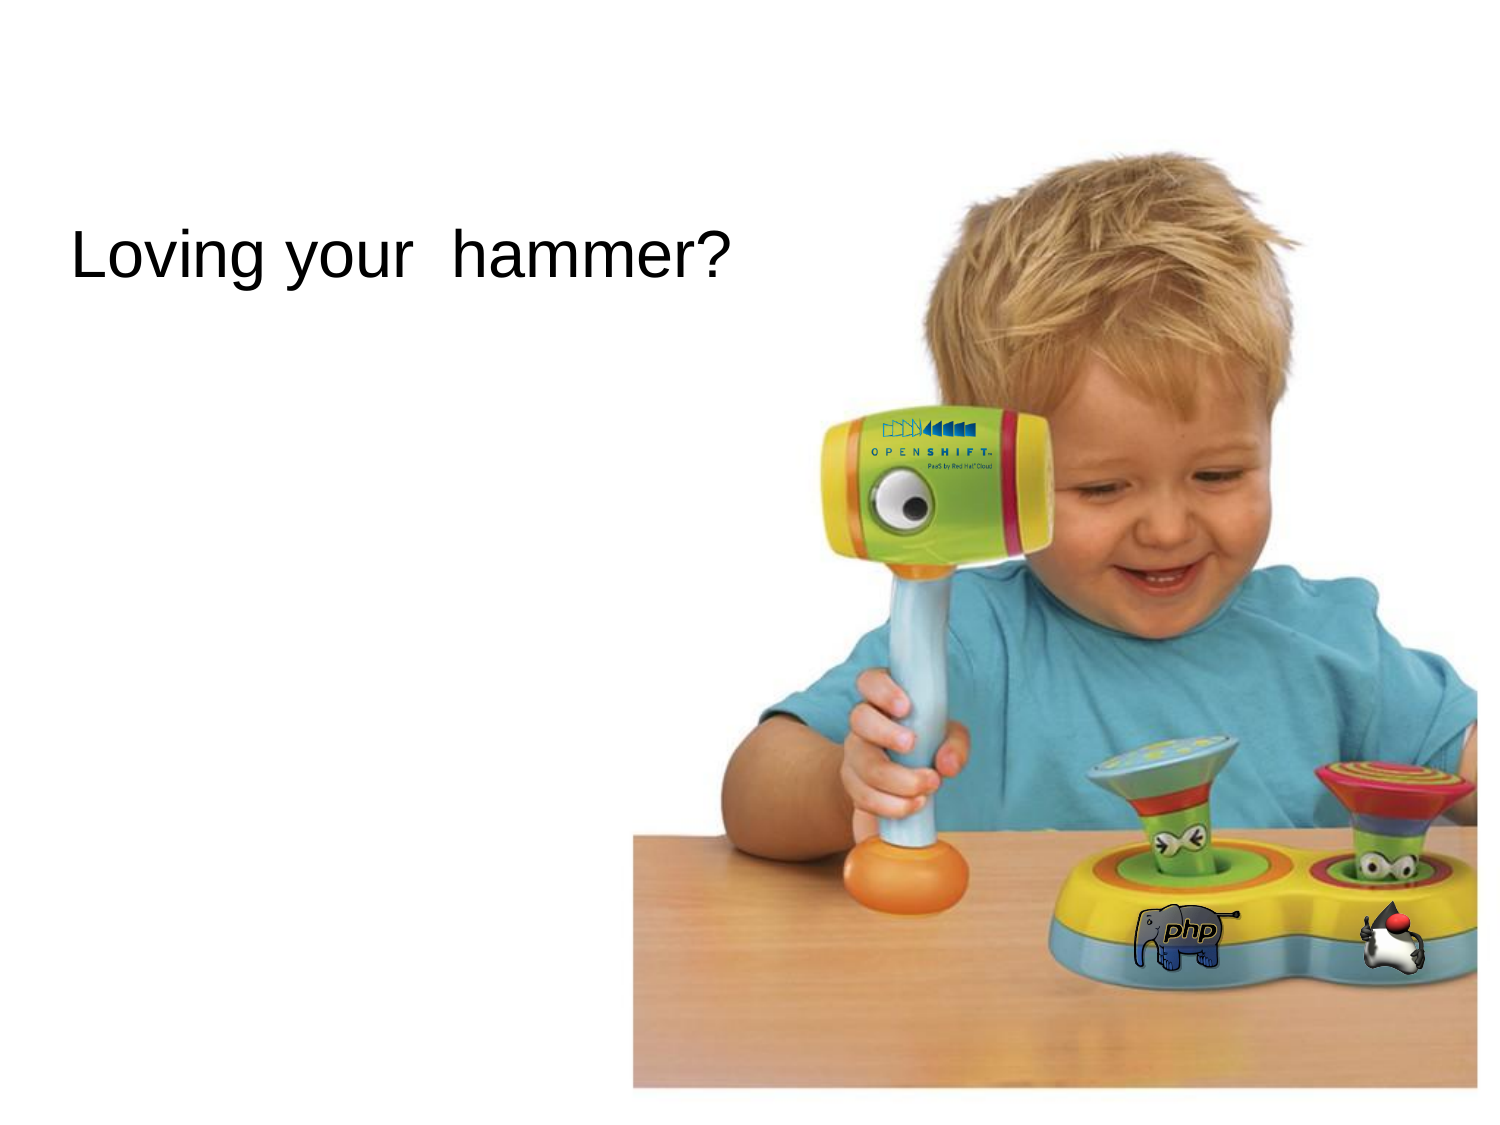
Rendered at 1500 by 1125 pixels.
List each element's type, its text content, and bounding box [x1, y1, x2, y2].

text_box Loving your hammer? [56, 203, 749, 298]
picture [305, 0, 1500, 1125]
